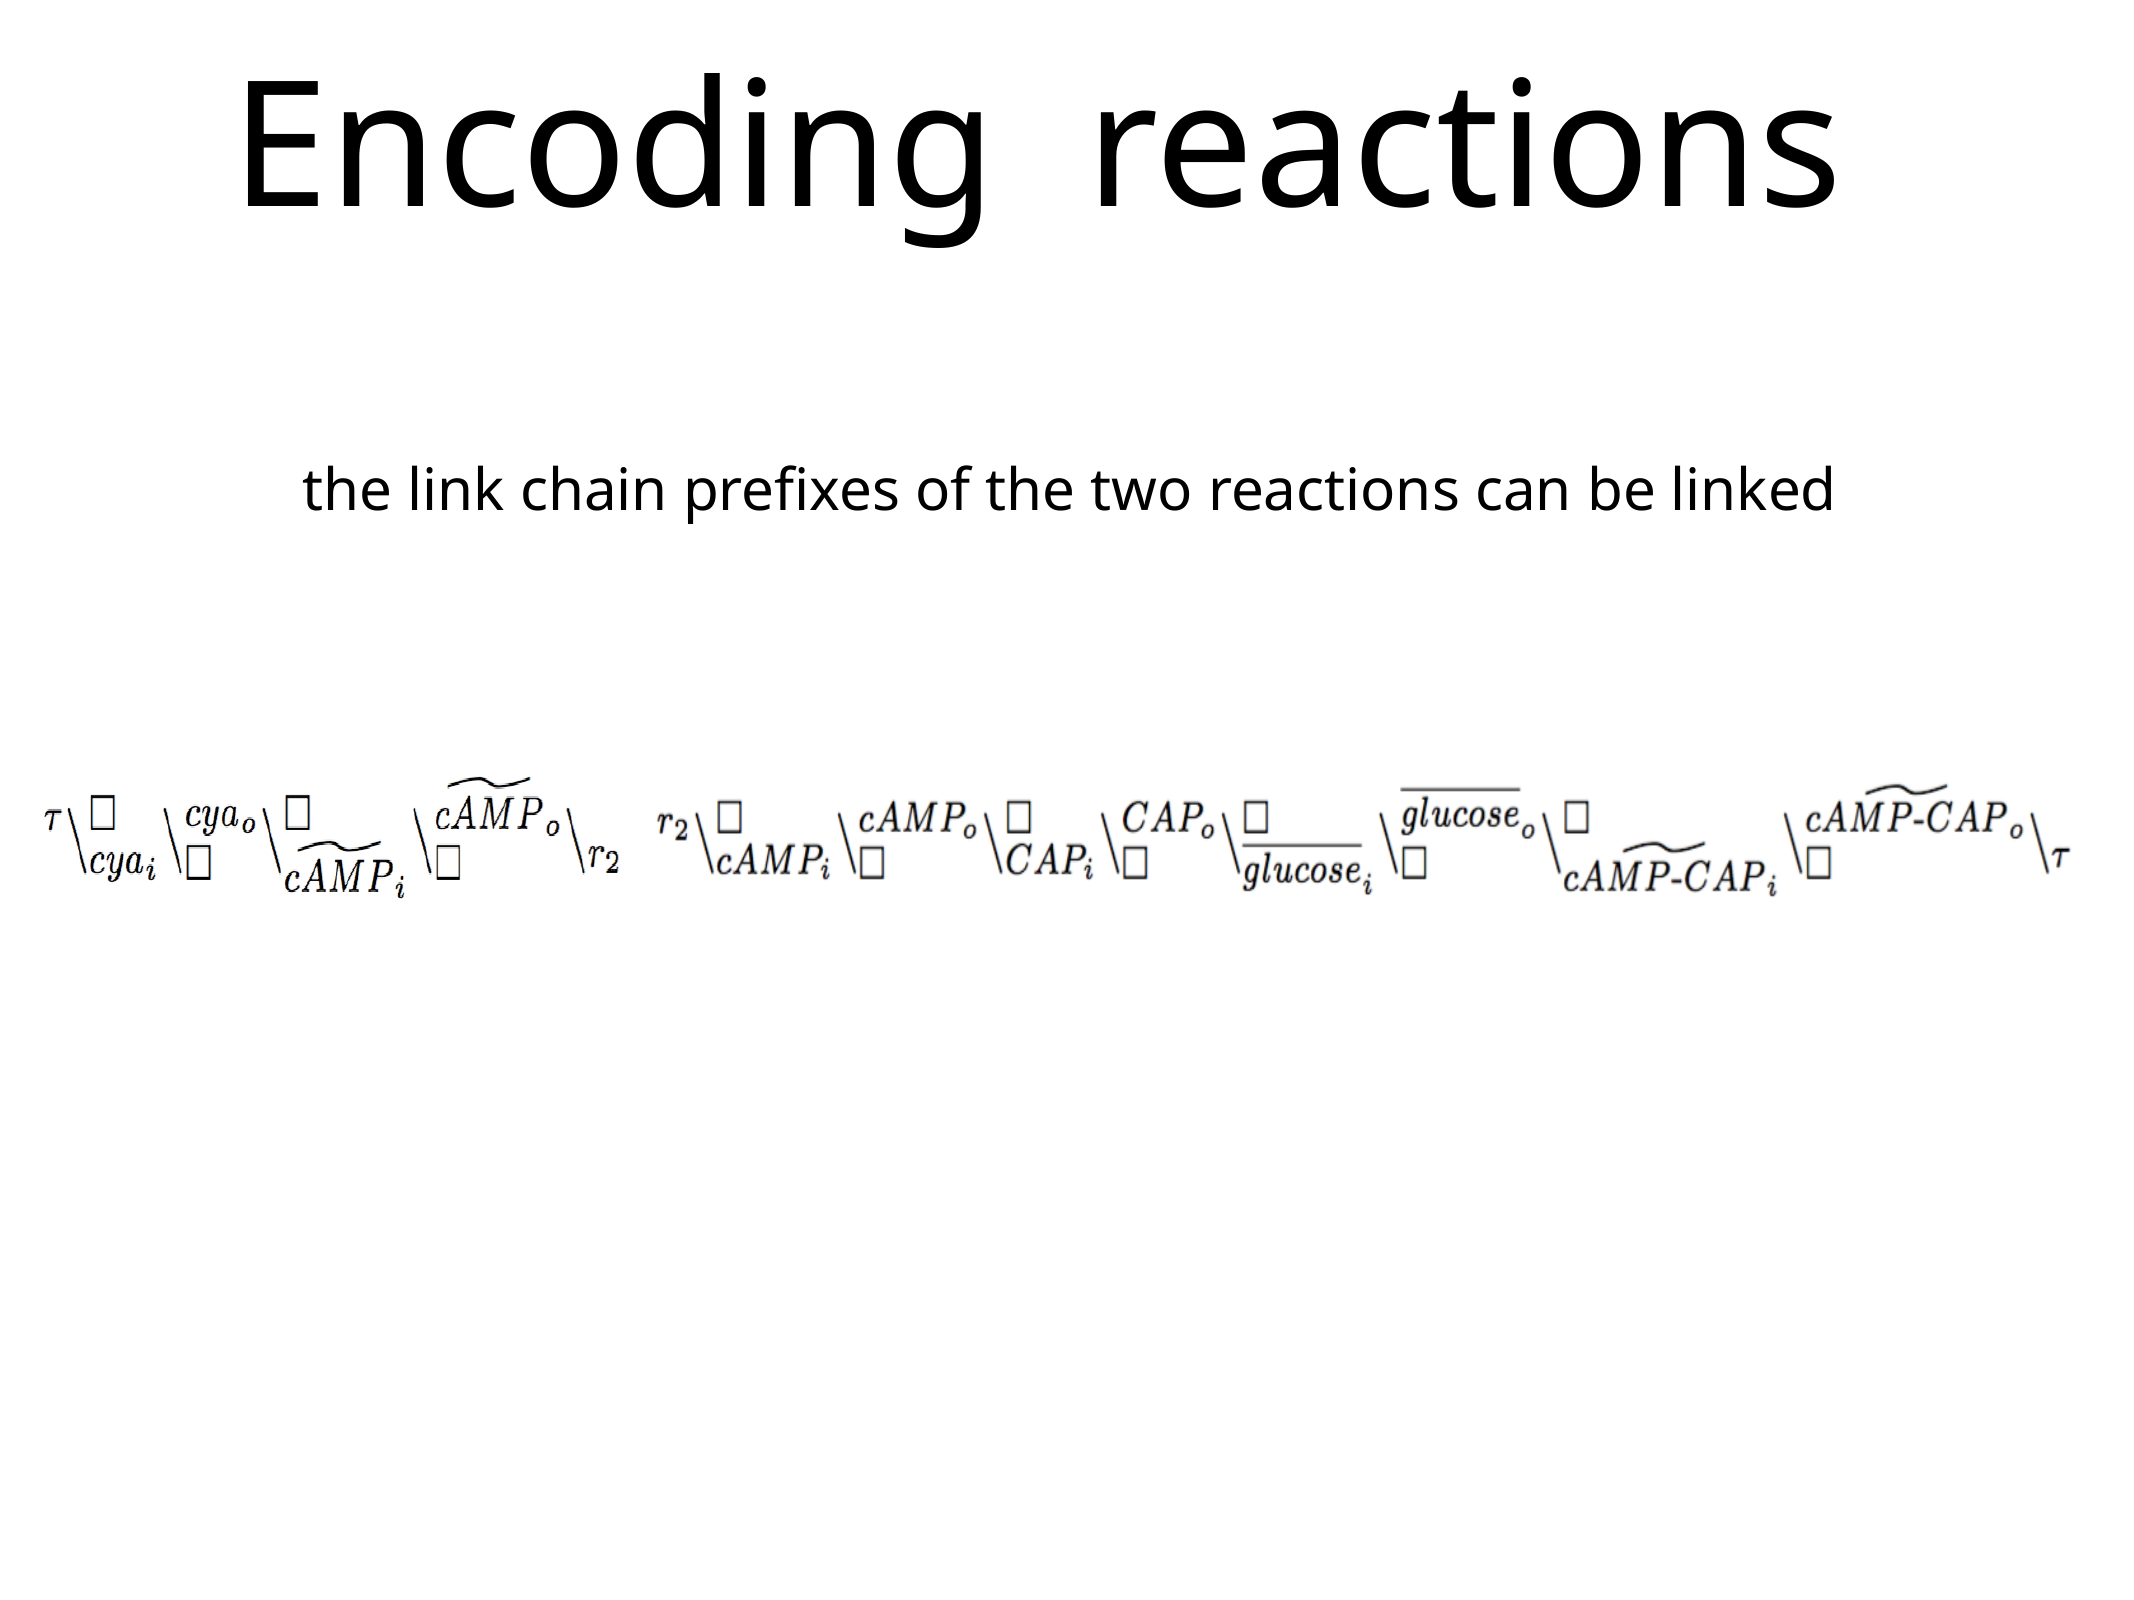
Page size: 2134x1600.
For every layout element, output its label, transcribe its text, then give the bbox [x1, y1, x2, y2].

title Encoding reactions [84, 23, 1991, 424]
picture [12, 761, 2111, 916]
text_box the link chain prefixes of the two reactions can be linked [295, 445, 1859, 600]
